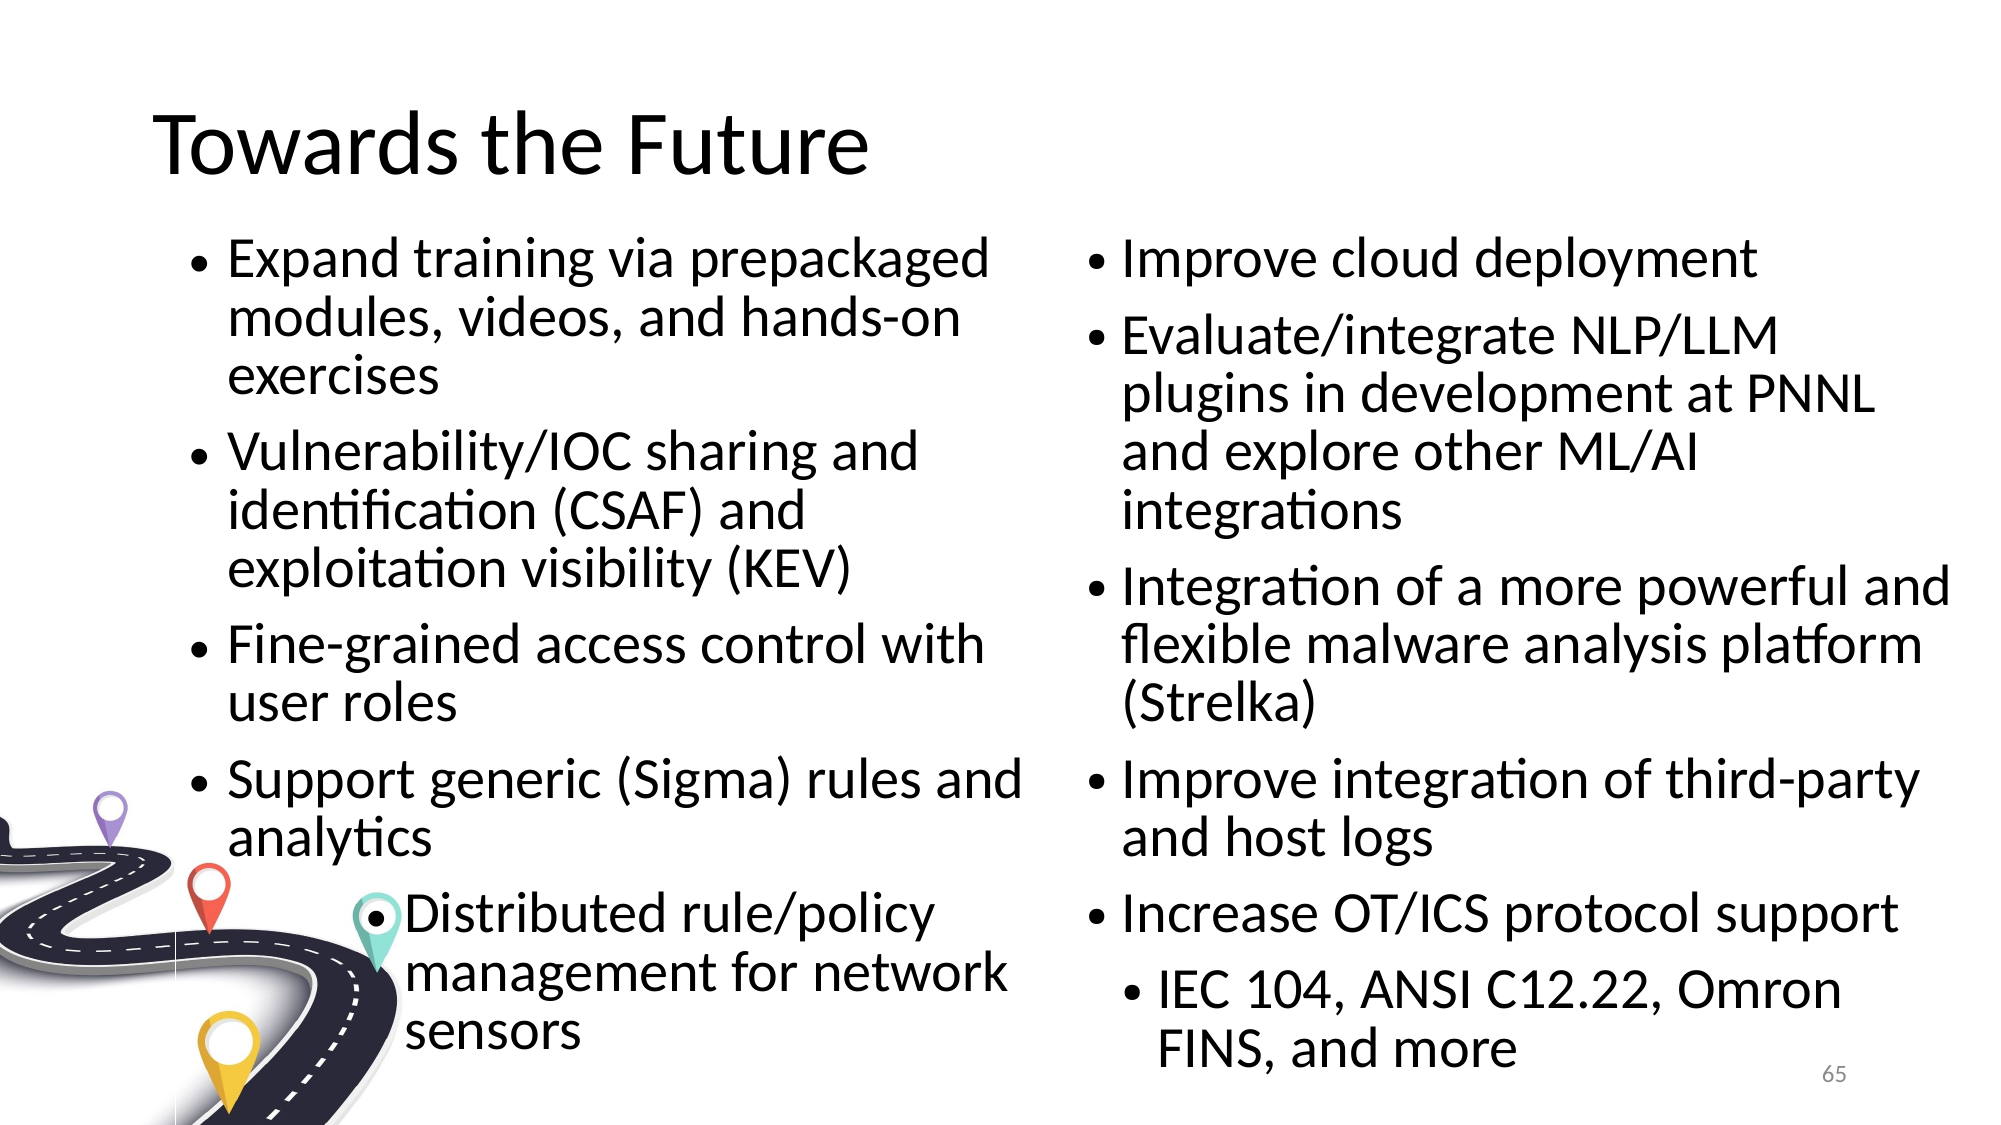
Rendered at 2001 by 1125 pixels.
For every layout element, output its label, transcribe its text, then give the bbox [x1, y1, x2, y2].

table_header Expand training via prepackaged modules, videos, and hands-on exercises Vulnerability/IOC sharing and identification (CSAF) and exploitation visibility (KEV) Fine-grained access control with user roles Support generic (Sigma) rules and analytics Distributed rule/policy management for network sensors [176, 227, 1072, 1125]
title Towards the Future [137, 36, 1863, 254]
table_header Improve cloud deployment Evaluate/integrate NLP/LLM plugins in development at PNNL and explore other ML/AI integrations Integration of a more powerful and flexible malware analysis platform (Strelka) Improve integration of third-party and host logs Increase OT/ICS protocol support IEC 104, ANSI C12.22, Omron FINS, and more [1073, 227, 1968, 1125]
picture [0, 740, 175, 1125]
